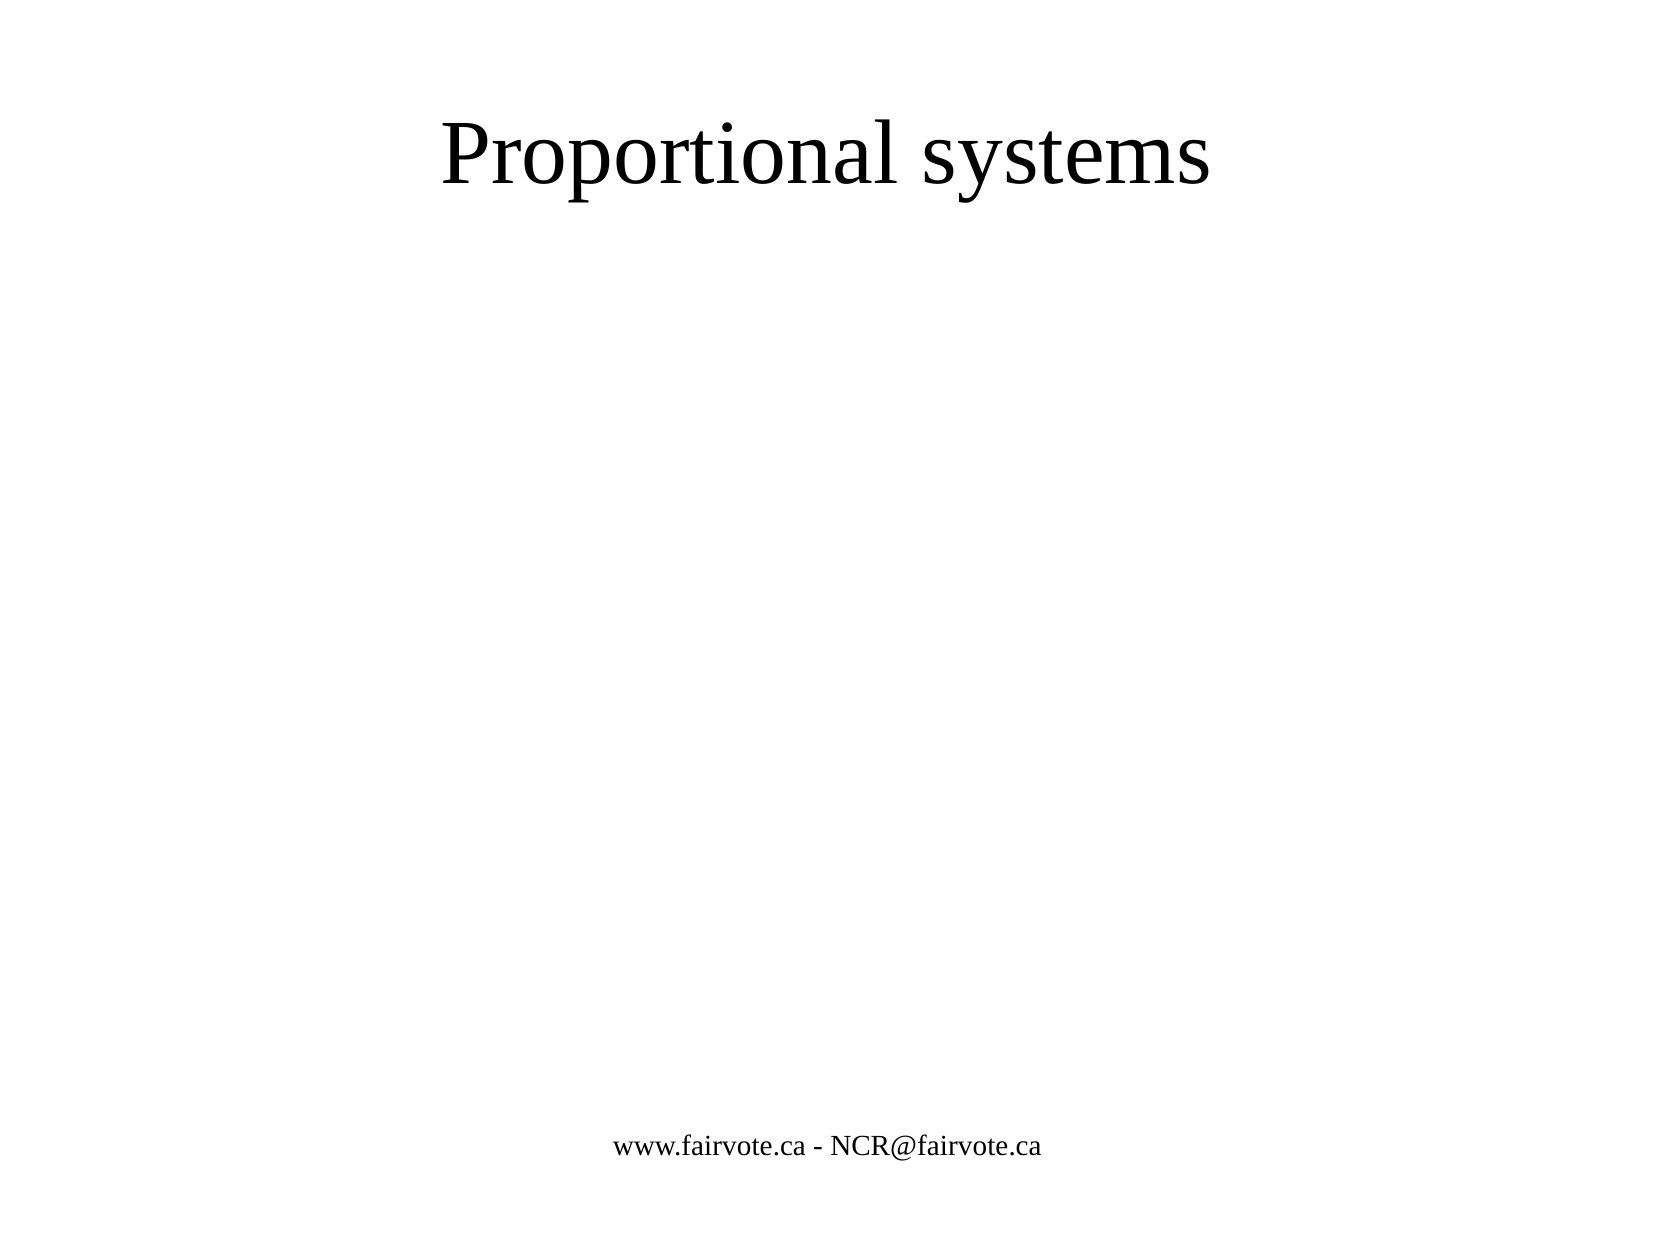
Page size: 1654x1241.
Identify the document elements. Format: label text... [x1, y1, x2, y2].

title Proportional systems [82, 49, 1571, 257]
